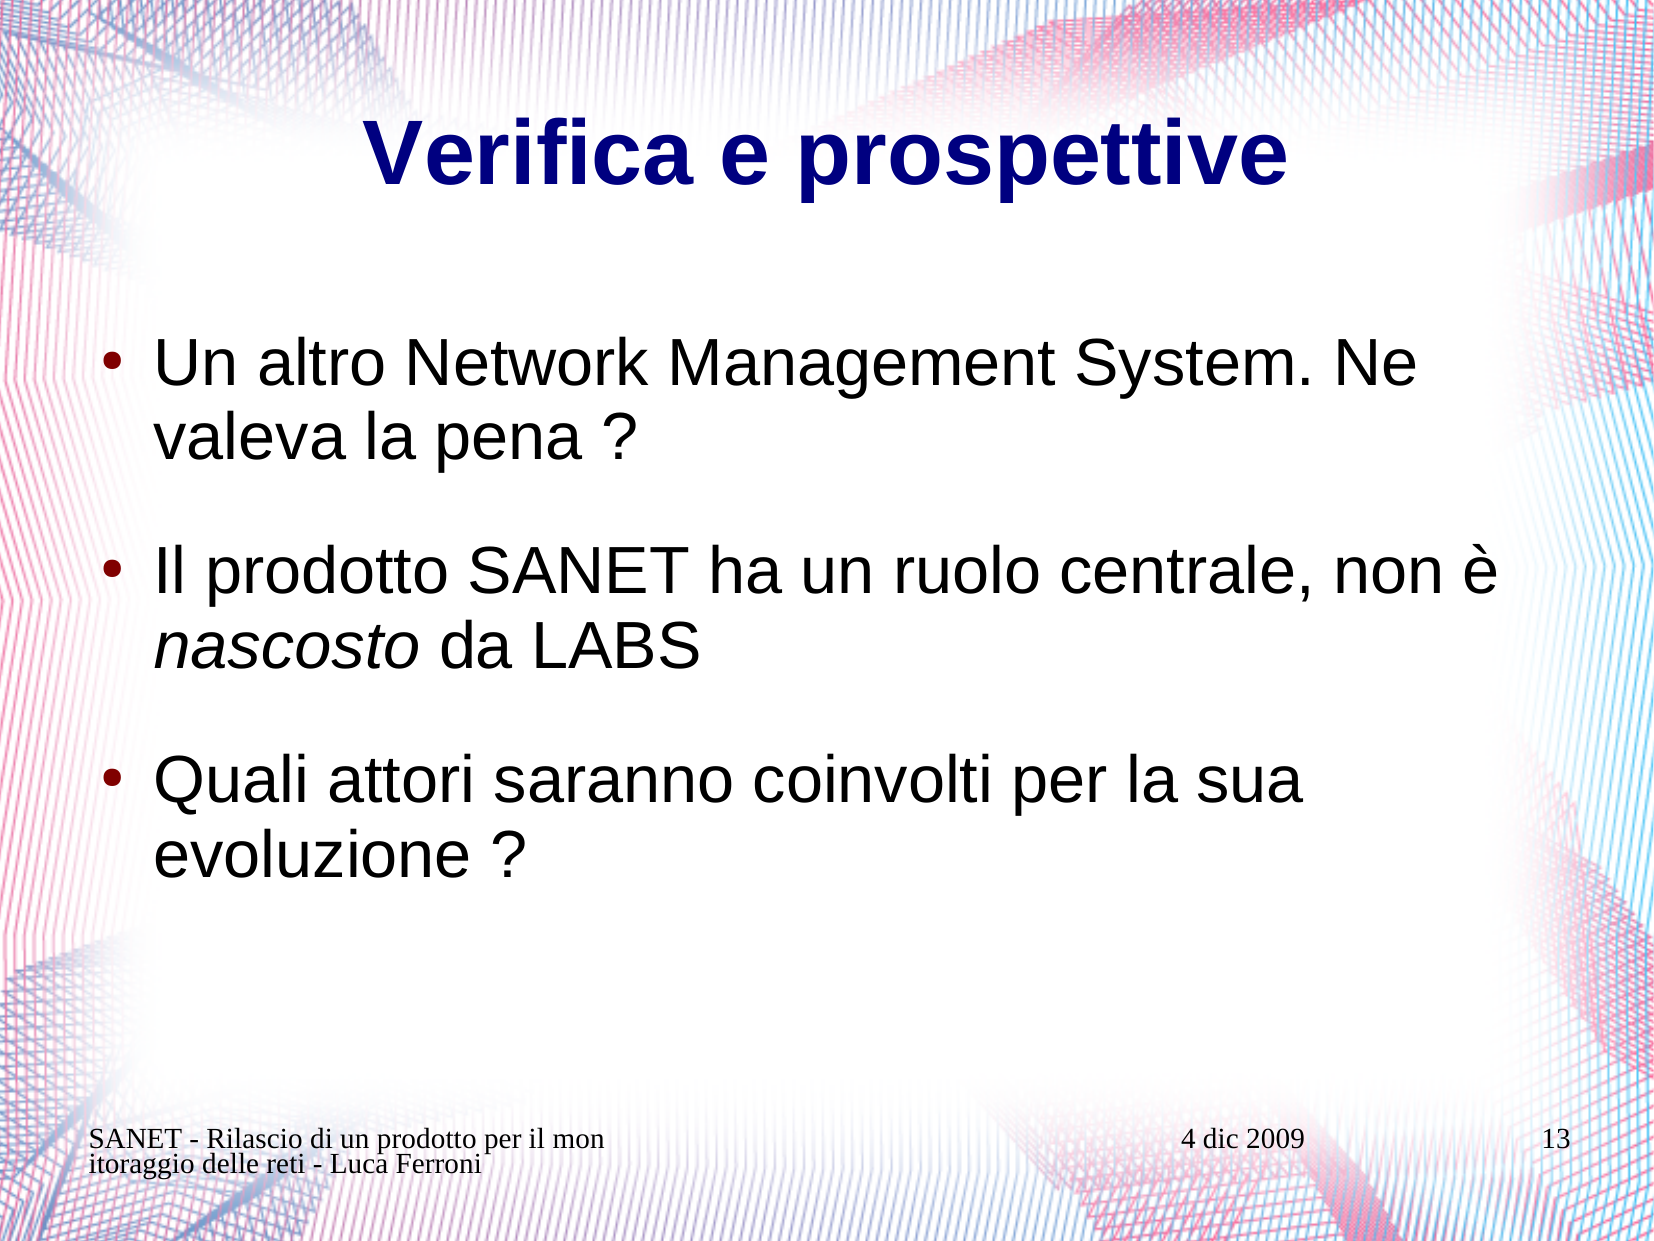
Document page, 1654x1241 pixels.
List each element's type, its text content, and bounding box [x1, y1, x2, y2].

list Un altro Network Management System. Ne valeva la pena ? Il prodotto SANET ha un ruolo centrale, non è nascosto da LABS Quali attori saranno coinvolti per la sua evoluzione ? [82, 324, 1571, 1109]
title Verifica e prospettive [82, 49, 1571, 257]
picture [0, 0, 1654, 1241]
